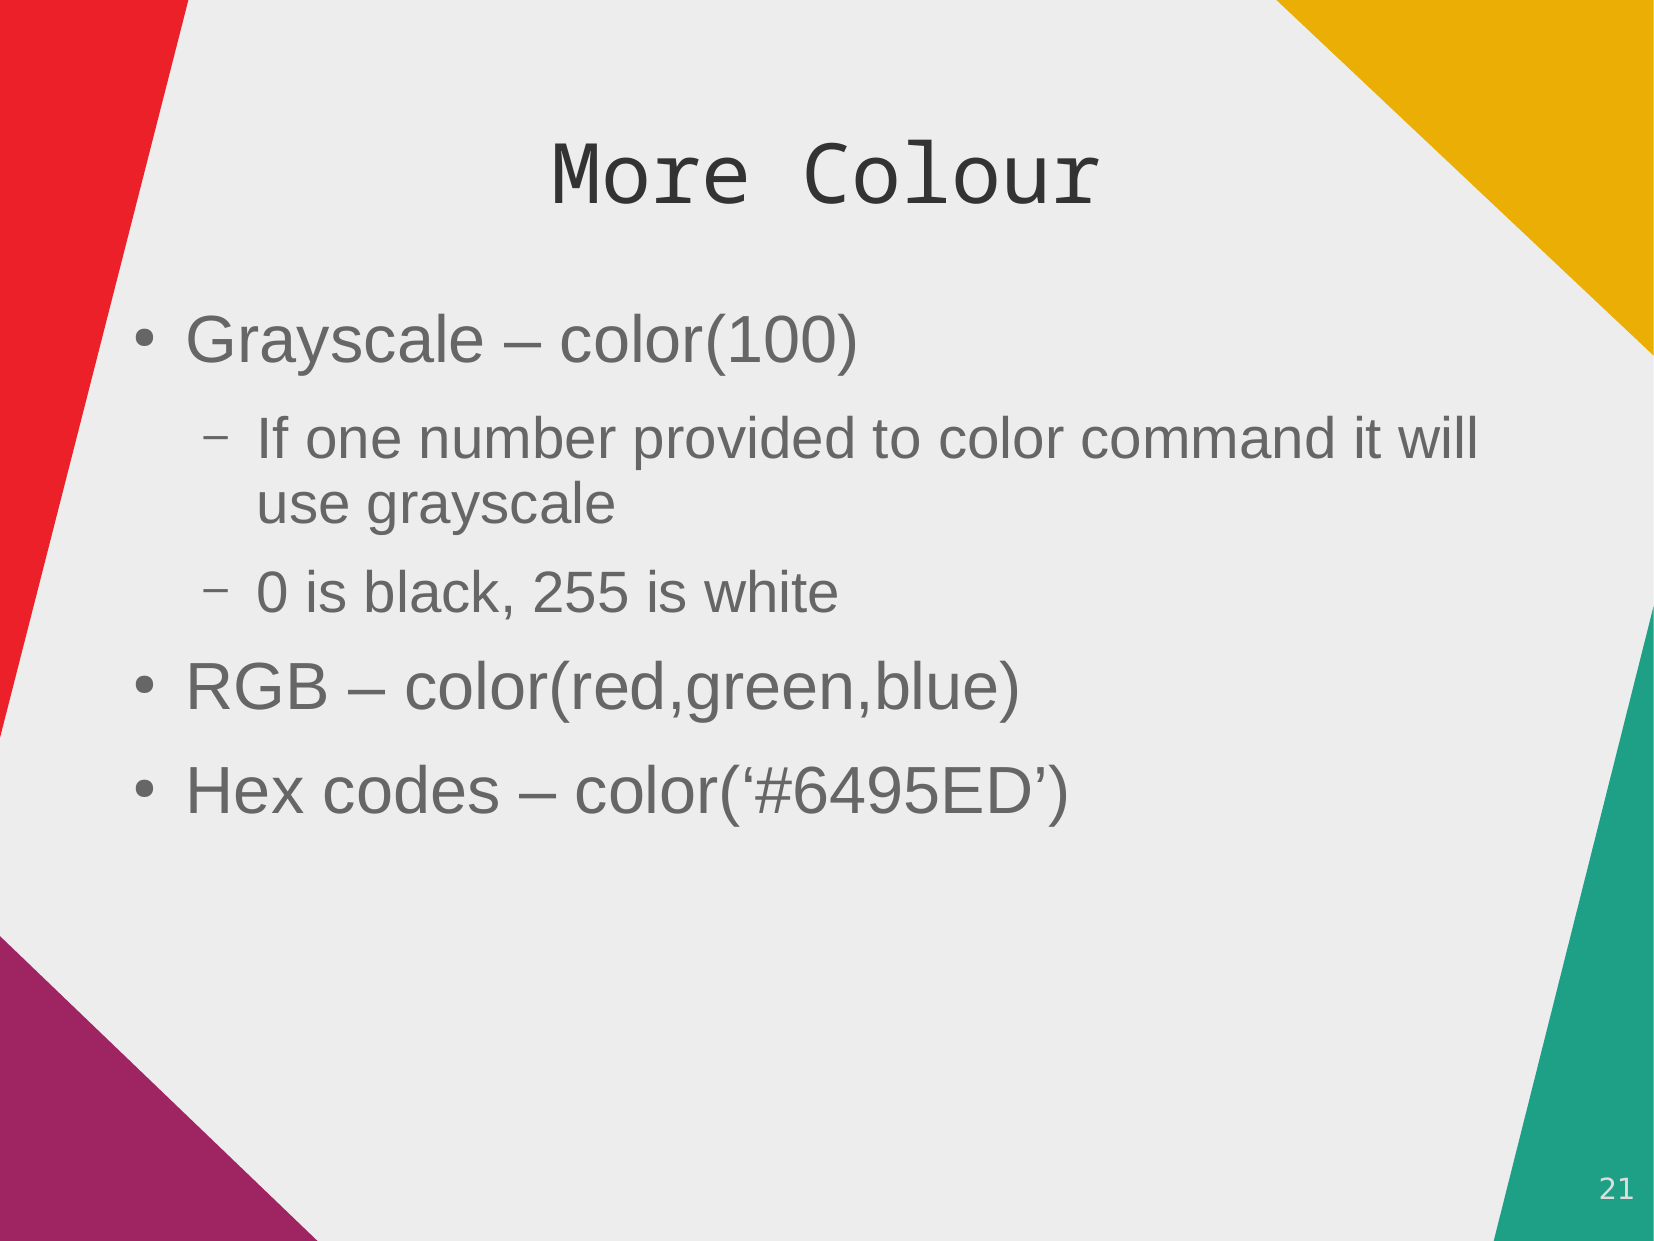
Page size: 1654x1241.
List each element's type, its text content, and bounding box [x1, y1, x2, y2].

title More Colour [114, 73, 1539, 271]
list Grayscale – color(100) If one number provided to color command it will use grayscale 0 is black, 255 is white RGB – color(red,green,blue) Hex codes – color(‘#6495ED’) [114, 302, 1539, 1033]
